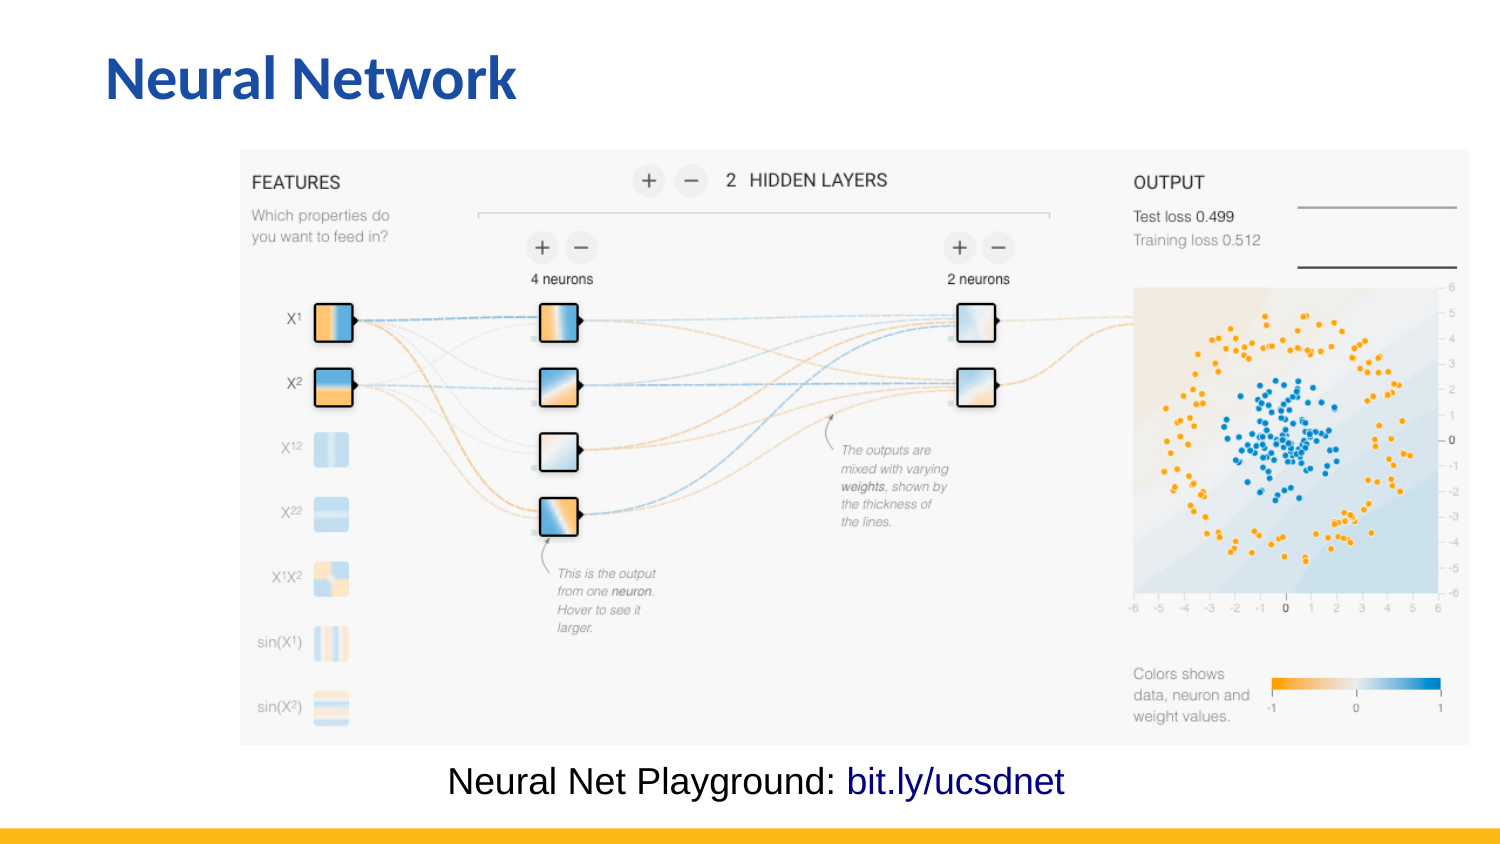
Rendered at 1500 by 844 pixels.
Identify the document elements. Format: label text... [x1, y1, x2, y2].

title Neural Network [90, 30, 1441, 227]
picture [240, 149, 1470, 745]
text_box Neural Net Playground: bit.ly/ucsdnet [432, 753, 1081, 811]
